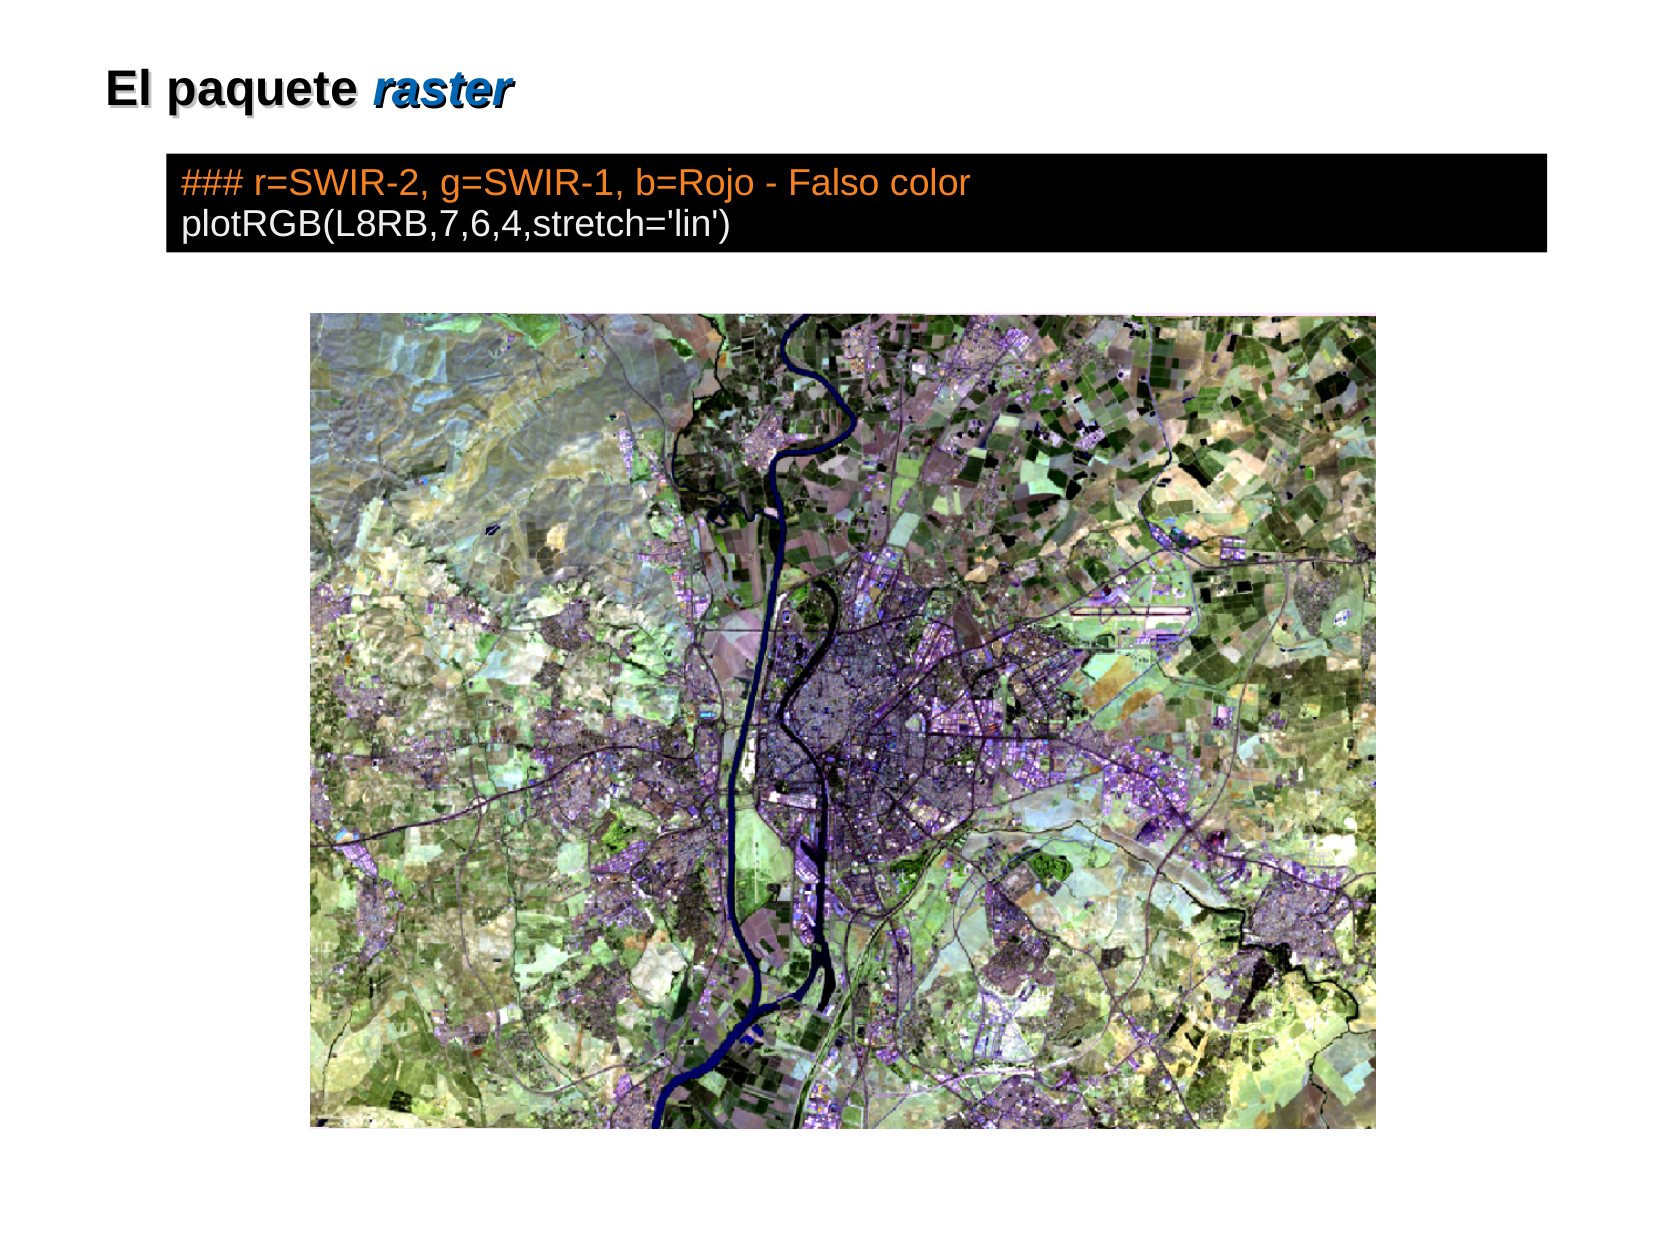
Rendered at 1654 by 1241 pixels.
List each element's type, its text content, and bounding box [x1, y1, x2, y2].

text_box El paquete raster [90, 53, 685, 134]
text_box ### r=SWIR-2, g=SWIR-1, b=Rojo - Falso color plotRGB(L8RB,7,6,4,stretch='lin') [166, 153, 1548, 253]
picture [310, 313, 1376, 1129]
